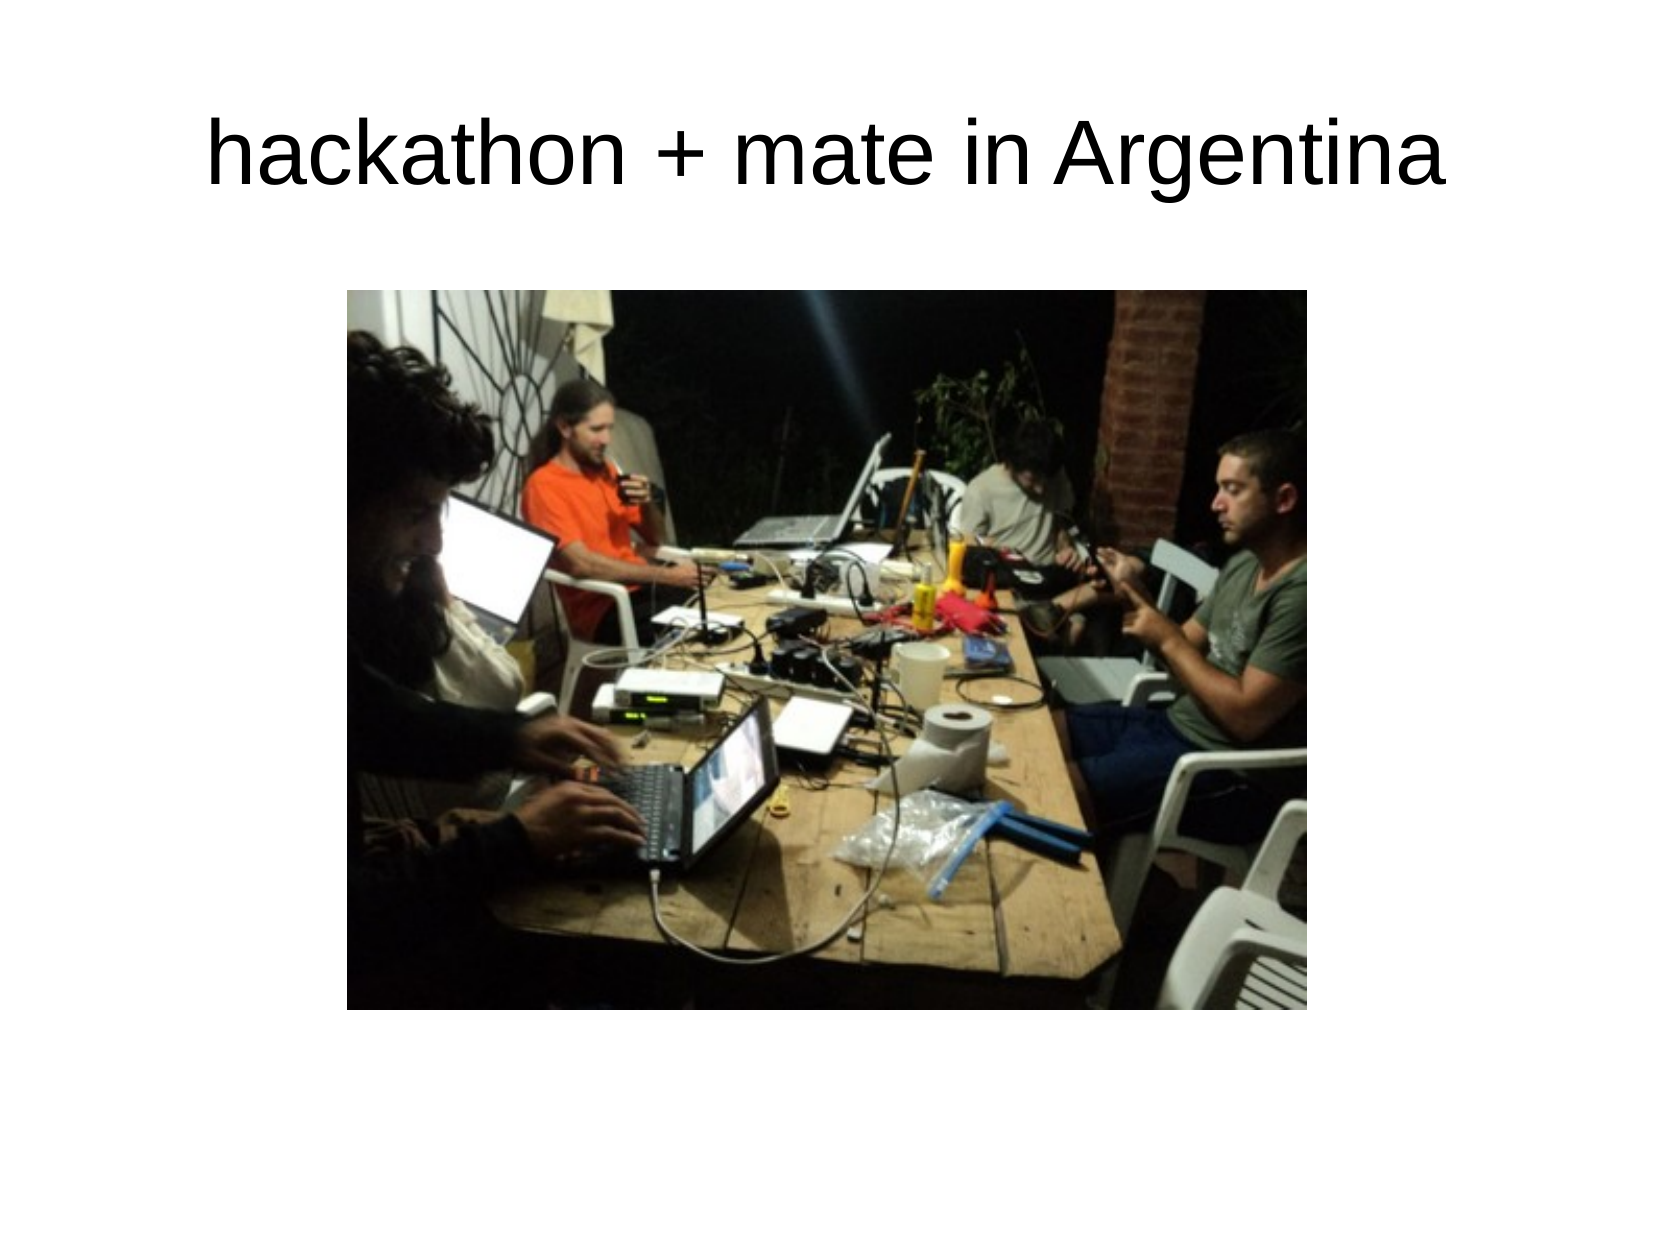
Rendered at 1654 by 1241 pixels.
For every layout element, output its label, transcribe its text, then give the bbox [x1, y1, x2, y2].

picture [347, 290, 1307, 1010]
title hackathon + mate in Argentina [82, 49, 1571, 257]
